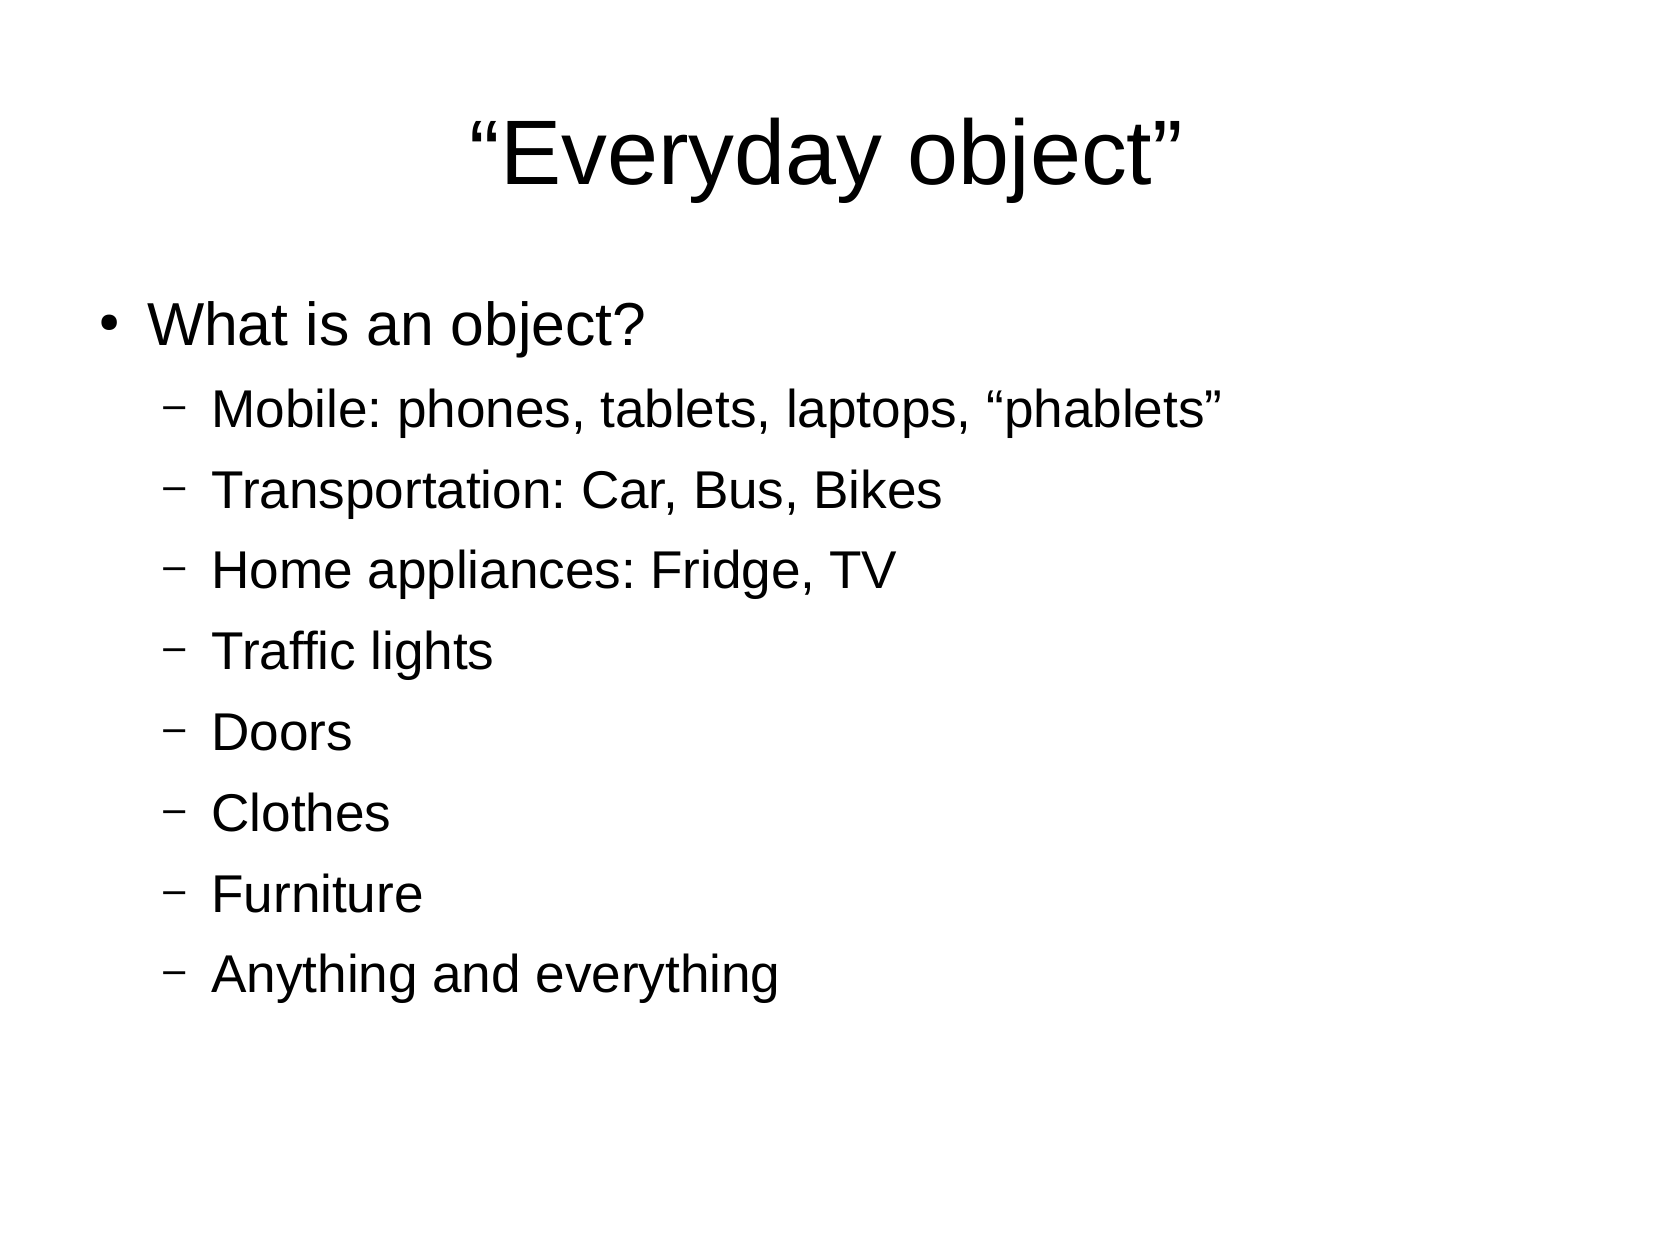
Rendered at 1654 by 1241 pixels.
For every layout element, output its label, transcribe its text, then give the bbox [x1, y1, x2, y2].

list What is an object? Mobile: phones, tablets, laptops, “phablets” Transportation: Car, Bus, Bikes Home appliances: Fridge, TV Traffic lights Doors Clothes Furniture Anything and everything [82, 290, 1571, 1010]
title “Everyday object” [82, 49, 1571, 257]
